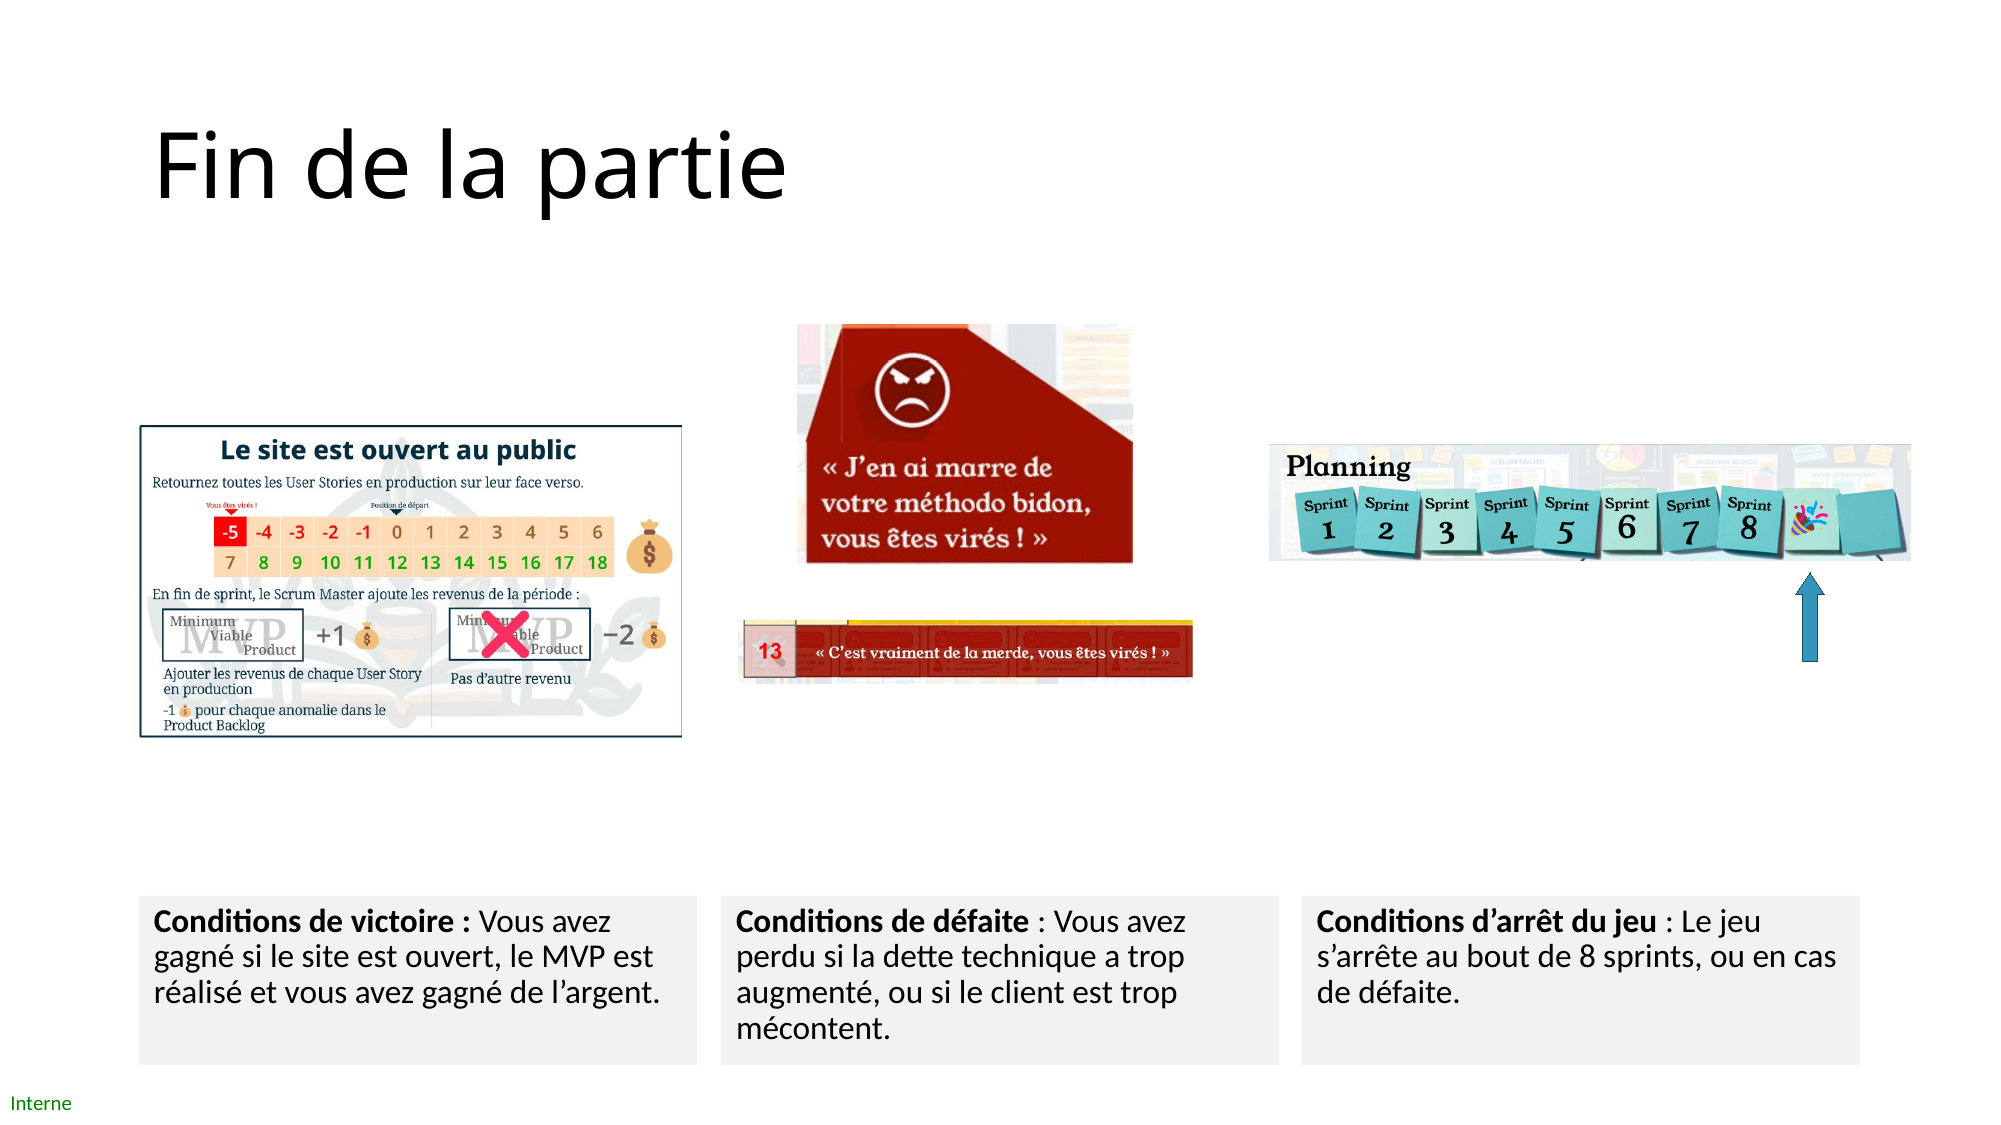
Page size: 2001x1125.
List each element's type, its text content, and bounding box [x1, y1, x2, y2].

list Conditions de défaite : Vous avez perdu si la dette technique a trop augmenté, ou si le client est trop mécontent. [721, 895, 1280, 1066]
picture [797, 324, 1133, 565]
list Conditions de victoire : Vous avez gagné si le site est ouvert, le MVP est réalisé et vous avez gagné de l’argent. [138, 895, 697, 1066]
title Fin de la partie [137, 59, 1863, 278]
picture [138, 423, 682, 739]
list Conditions d’arrêt du jeu : Le jeu s’arrête au bout de 8 sprints, ou en cas de défaite. [1301, 895, 1860, 1066]
text_box [1795, 572, 1825, 662]
picture [1269, 442, 1911, 562]
picture [738, 620, 1193, 684]
